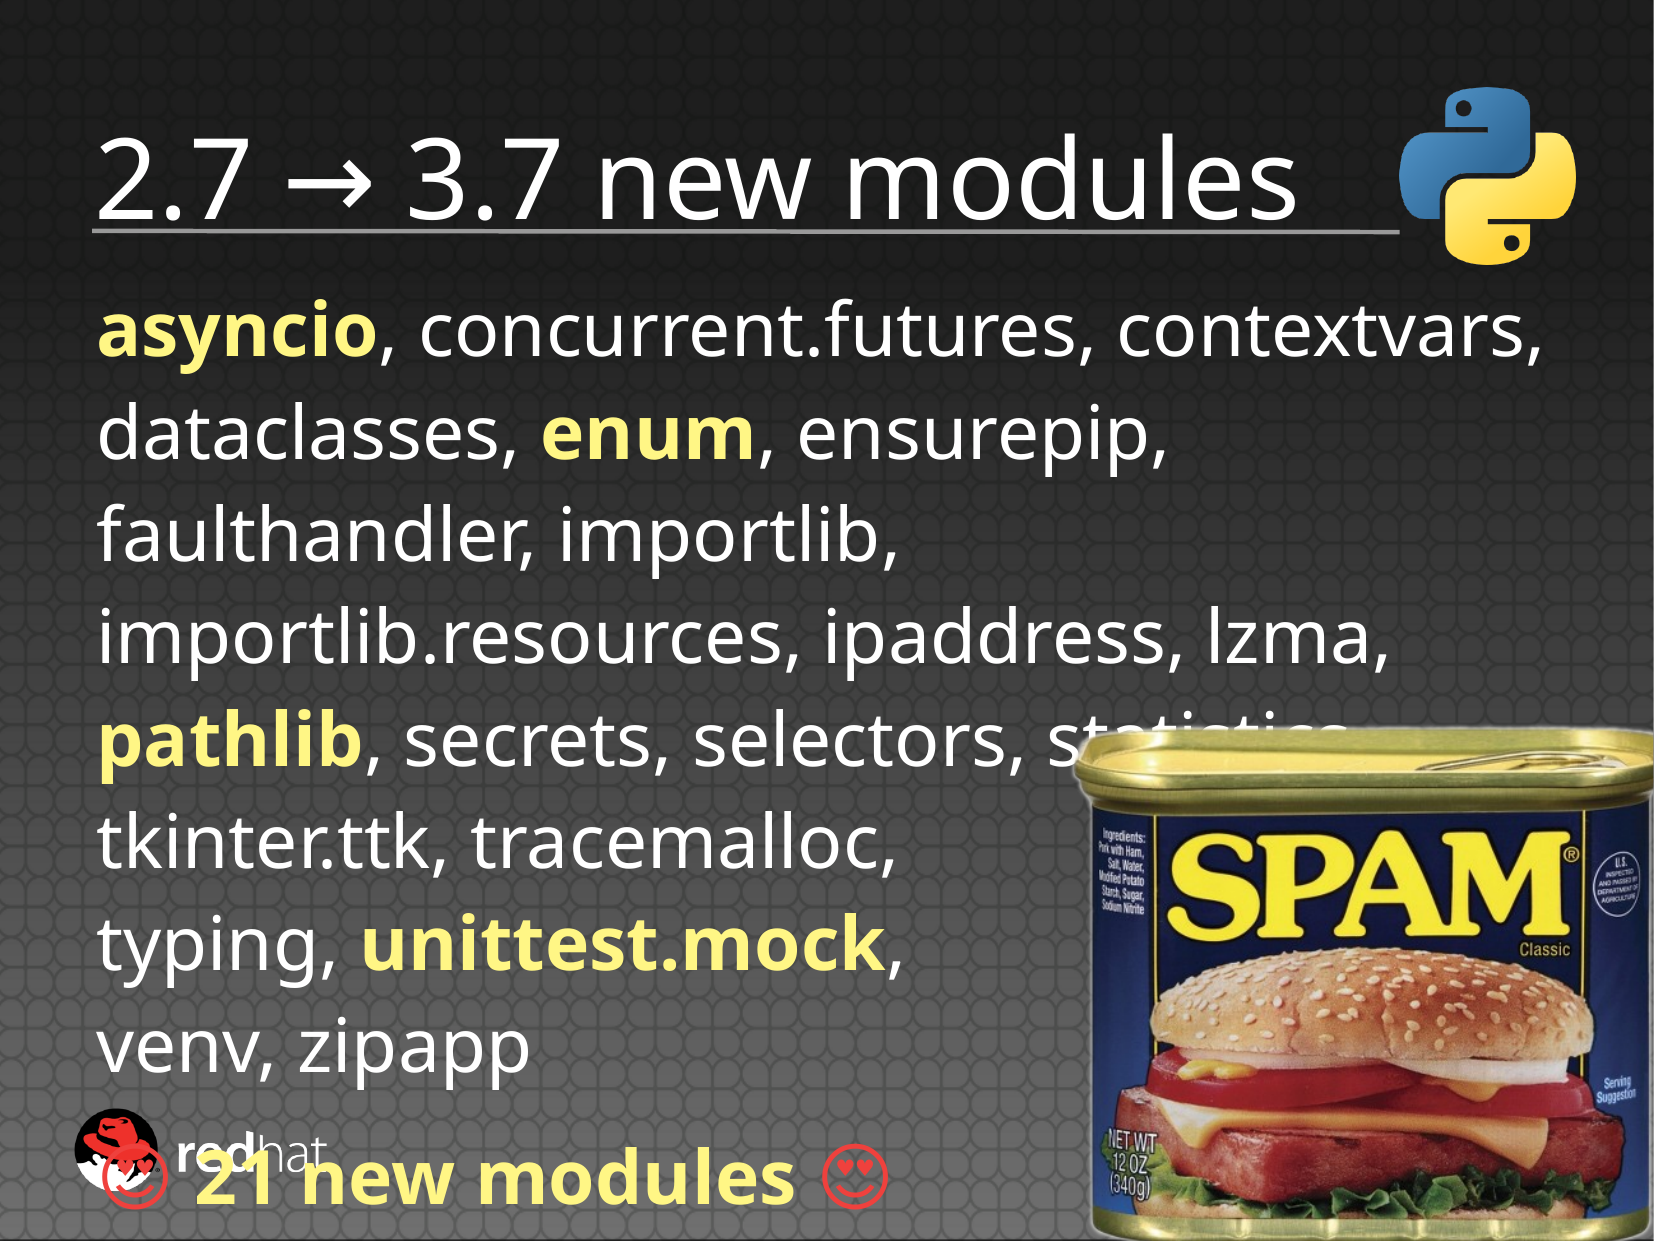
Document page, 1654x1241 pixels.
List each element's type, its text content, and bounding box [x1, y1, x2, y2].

list asyncio, concurrent.futures, contextvars, dataclasses, enum, ensurepip, faulthandler, importlib, importlib.resources, ipaddress, lzma, pathlib, secrets, selectors, statistics, tkinter.ttk, tracemalloc, typing, unittest.mock, venv, zipapp 😍 21 new modules 😍 [25, 276, 1560, 1058]
picture [0, 0, 1654, 1241]
title 2.7 → 3.7 new modules [94, 100, 1426, 251]
